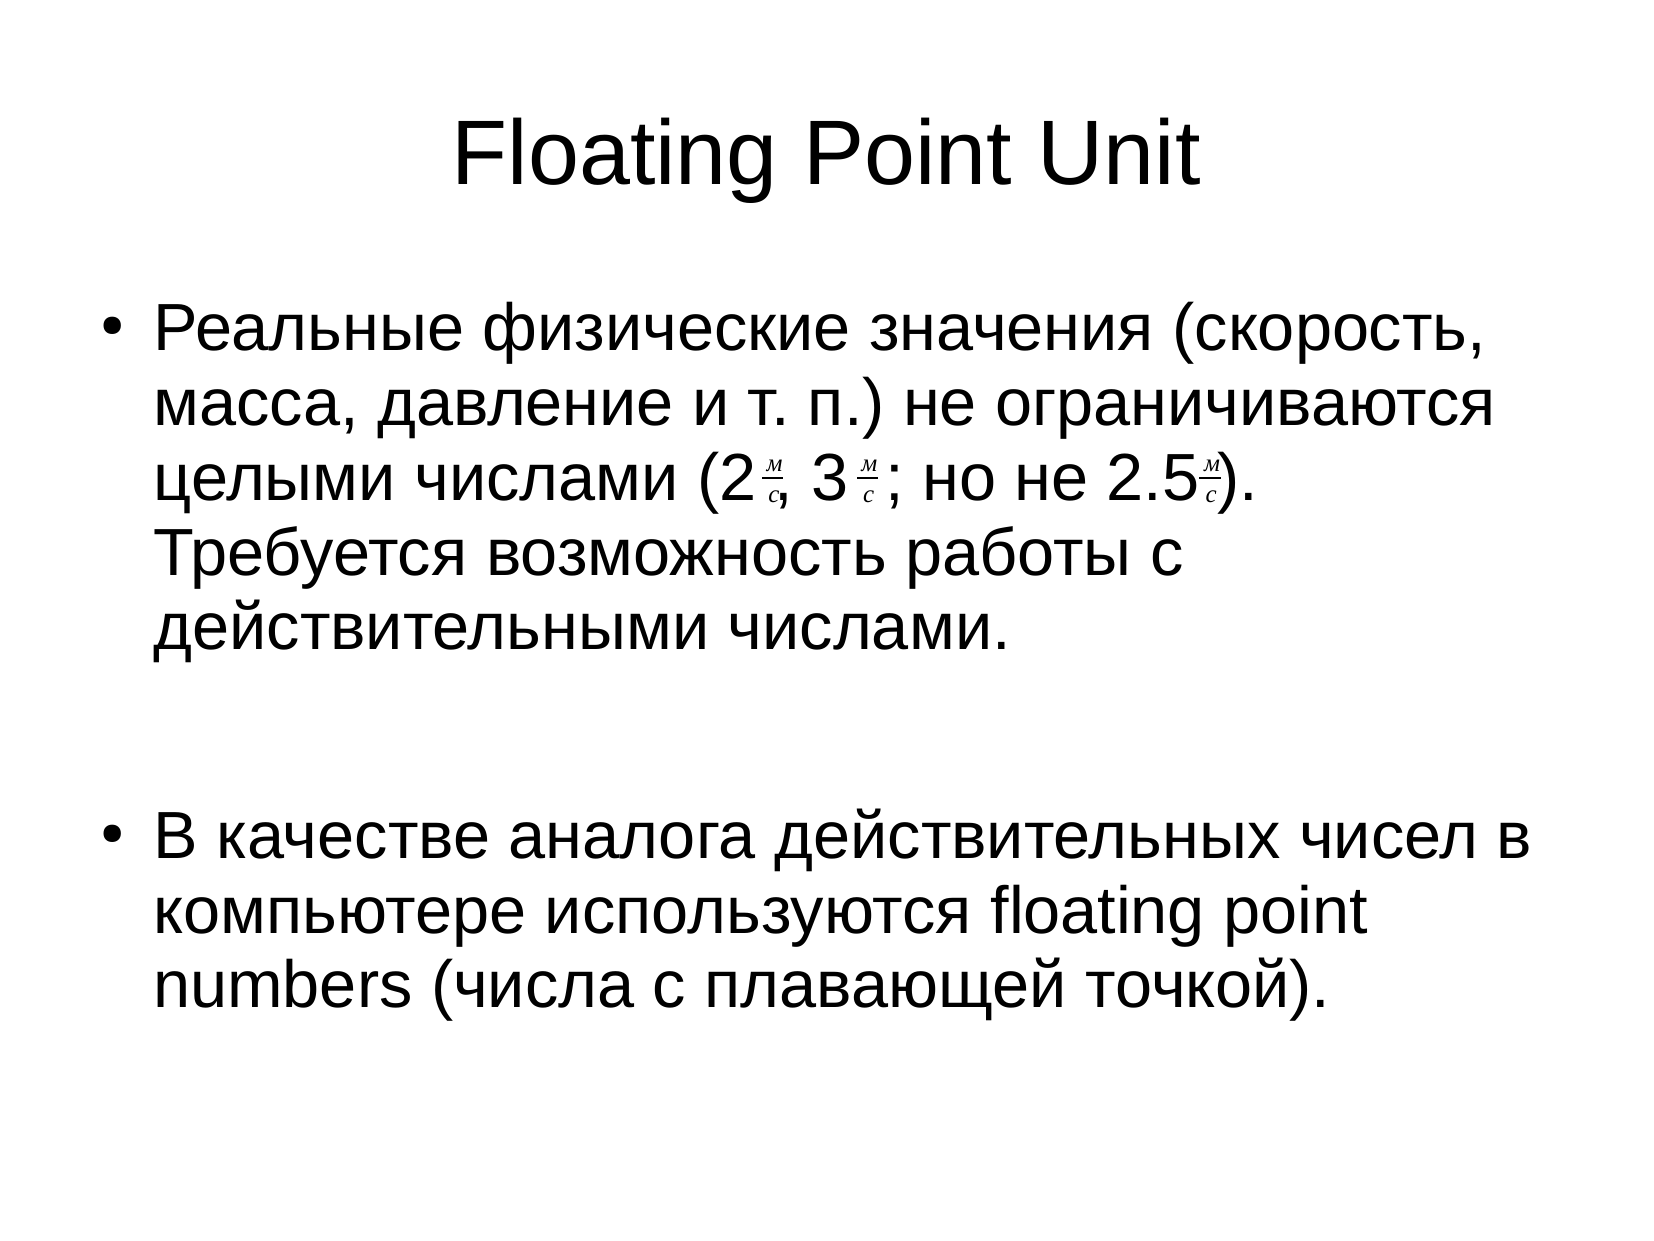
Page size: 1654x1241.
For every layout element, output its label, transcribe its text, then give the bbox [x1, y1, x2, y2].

list Реальные физические значения (скорость, масса, давление и т. п.) не ограничиваются целыми числами (2 , 3 ; но не 2.5 ). Требуется возможность работы с действительными числами. В качестве аналога действительных чисел в компьютере используются floating point numbers (числа с плавающей точкой). [82, 290, 1571, 1158]
chart [755, 448, 792, 508]
title Floating Point Unit [82, 49, 1571, 257]
chart [1192, 448, 1229, 508]
chart [850, 448, 887, 508]
